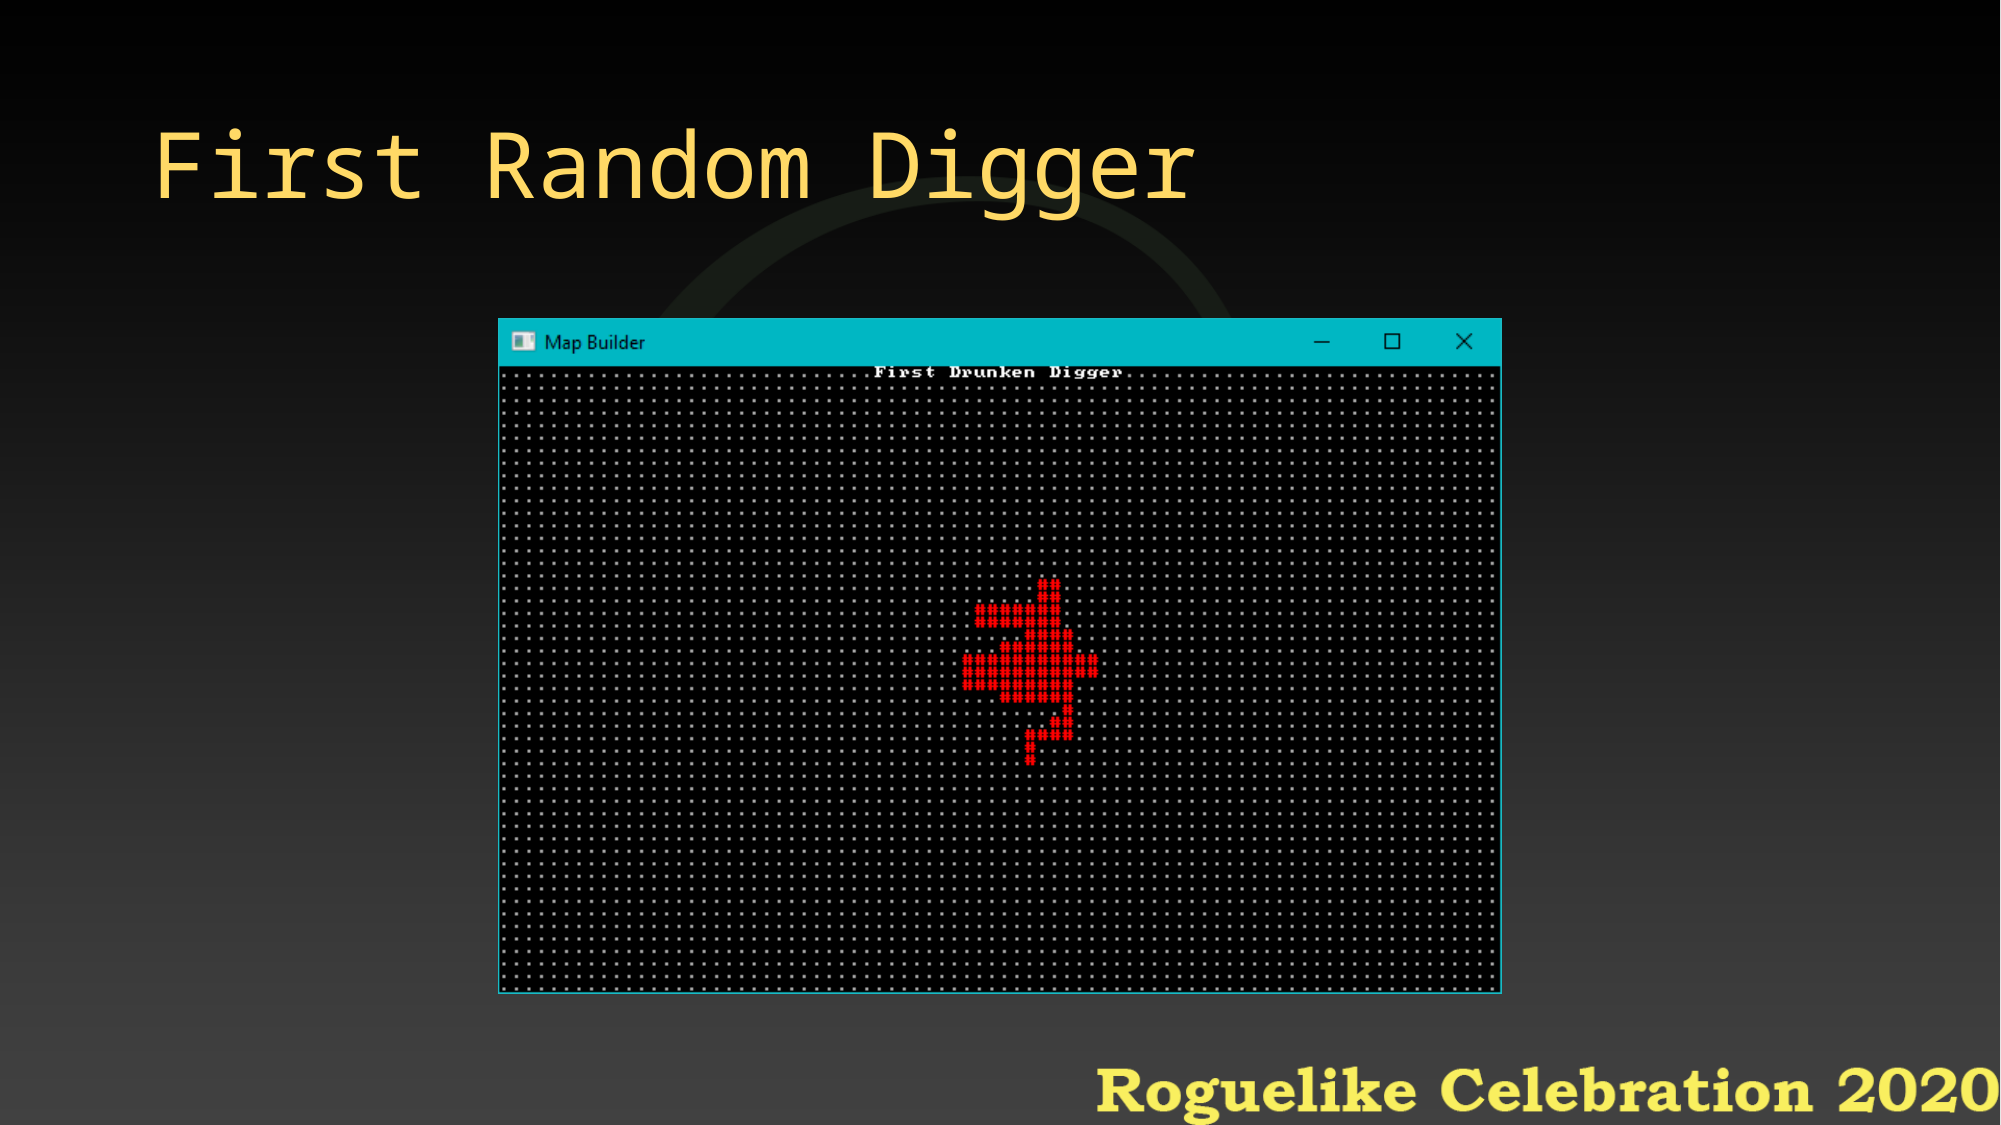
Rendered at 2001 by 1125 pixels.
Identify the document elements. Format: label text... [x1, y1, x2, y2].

title First Random Digger [137, 59, 1863, 278]
picture [0, 0, 2001, 1125]
